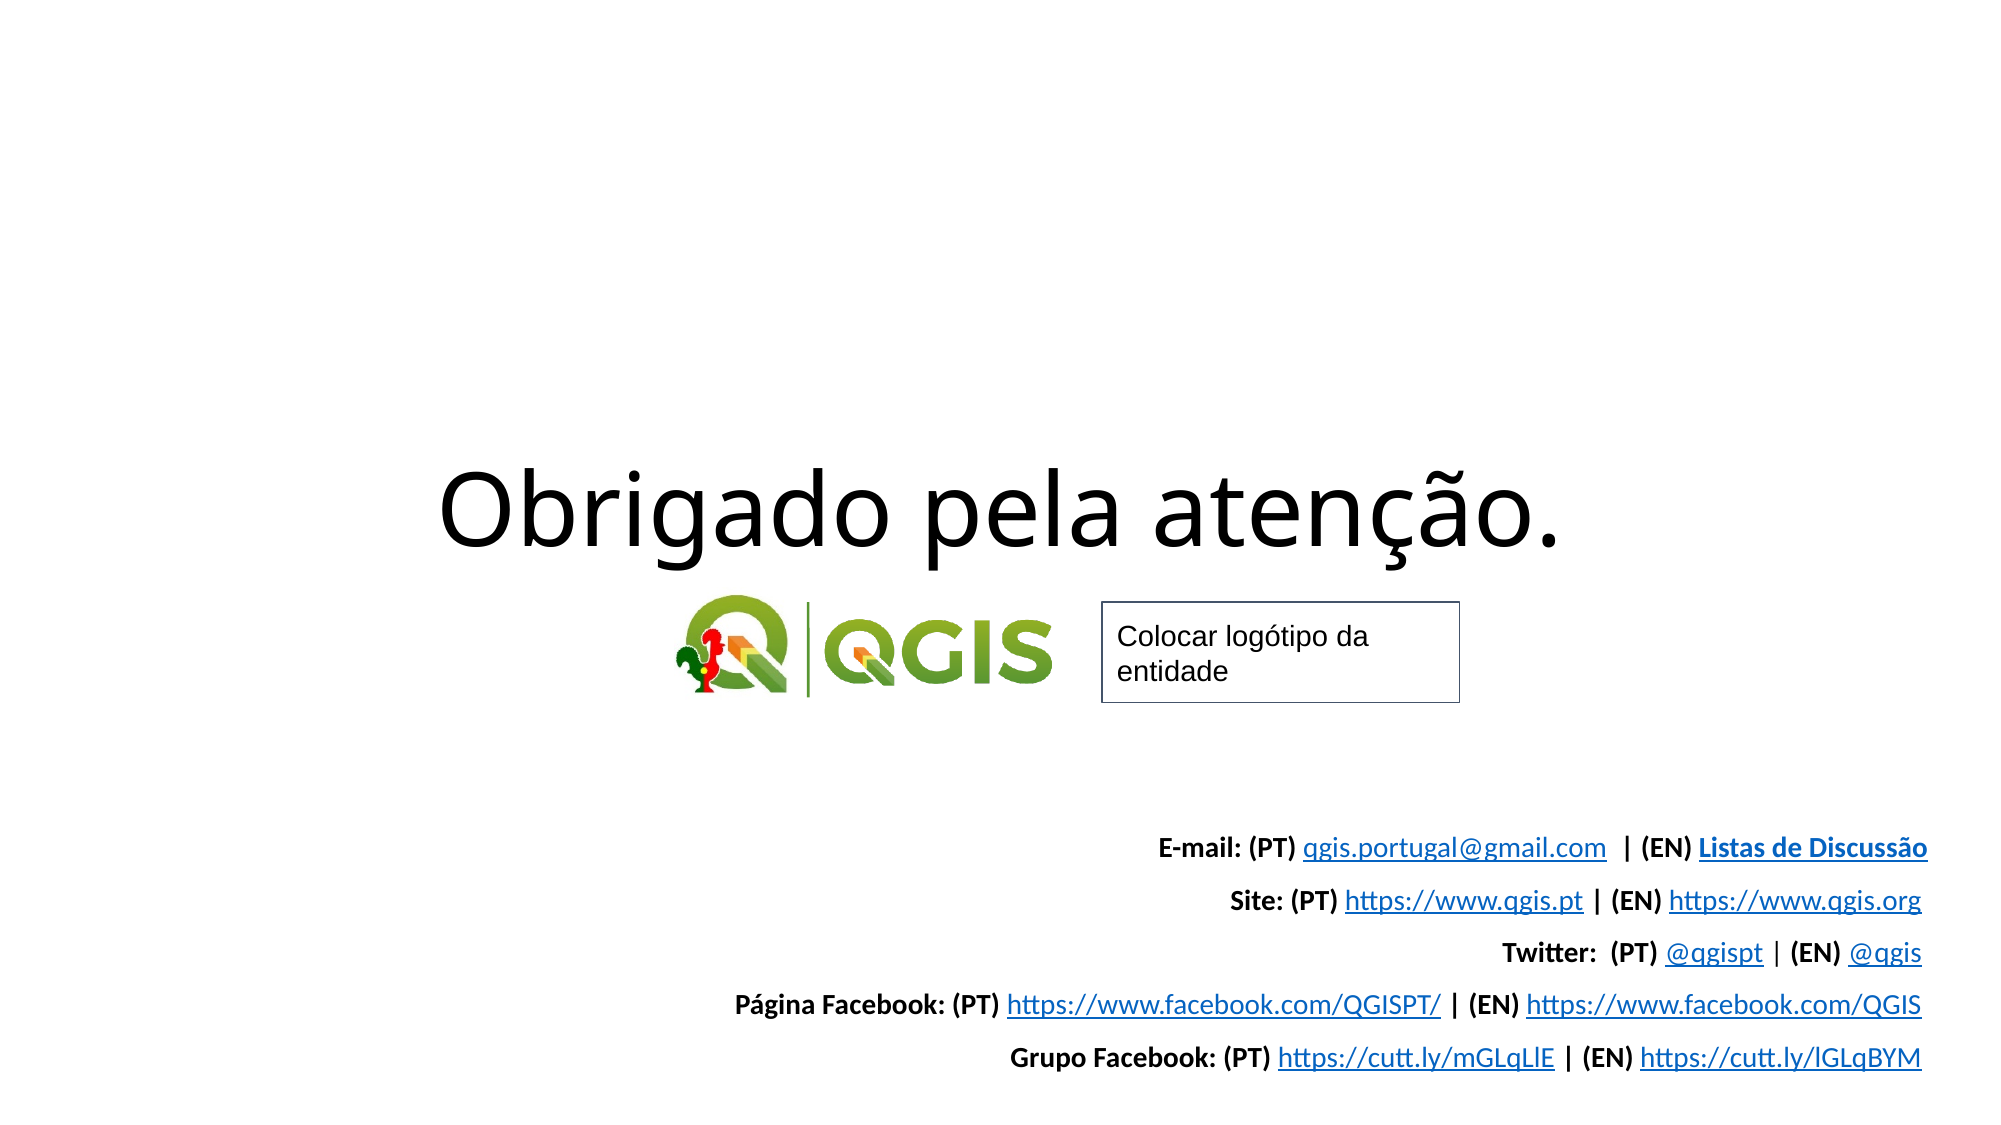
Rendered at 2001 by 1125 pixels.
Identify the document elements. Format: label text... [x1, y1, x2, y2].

title Obrigado pela atenção. [249, 449, 1750, 576]
text_box Colocar logótipo da entidade [1101, 602, 1460, 703]
picture [674, 575, 1102, 729]
subtitle E-mail: (PT) qgis.portugal@gmail.com | (EN) Listas de Discussão Site: (PT) https://www.qgis.pt | (EN) https://www.qgis.org Twitter: (PT) @qgispt | (EN) @qgis Página Facebook: (PT) https://www.facebook.com/QGISPT/ | (EN) https://www.facebook.com/QGIS Grupo Facebook: (PT) https://cutt.ly/mGLqLlE | (EN) https://cutt.ly/lGLqBYM [443, 825, 1944, 1097]
